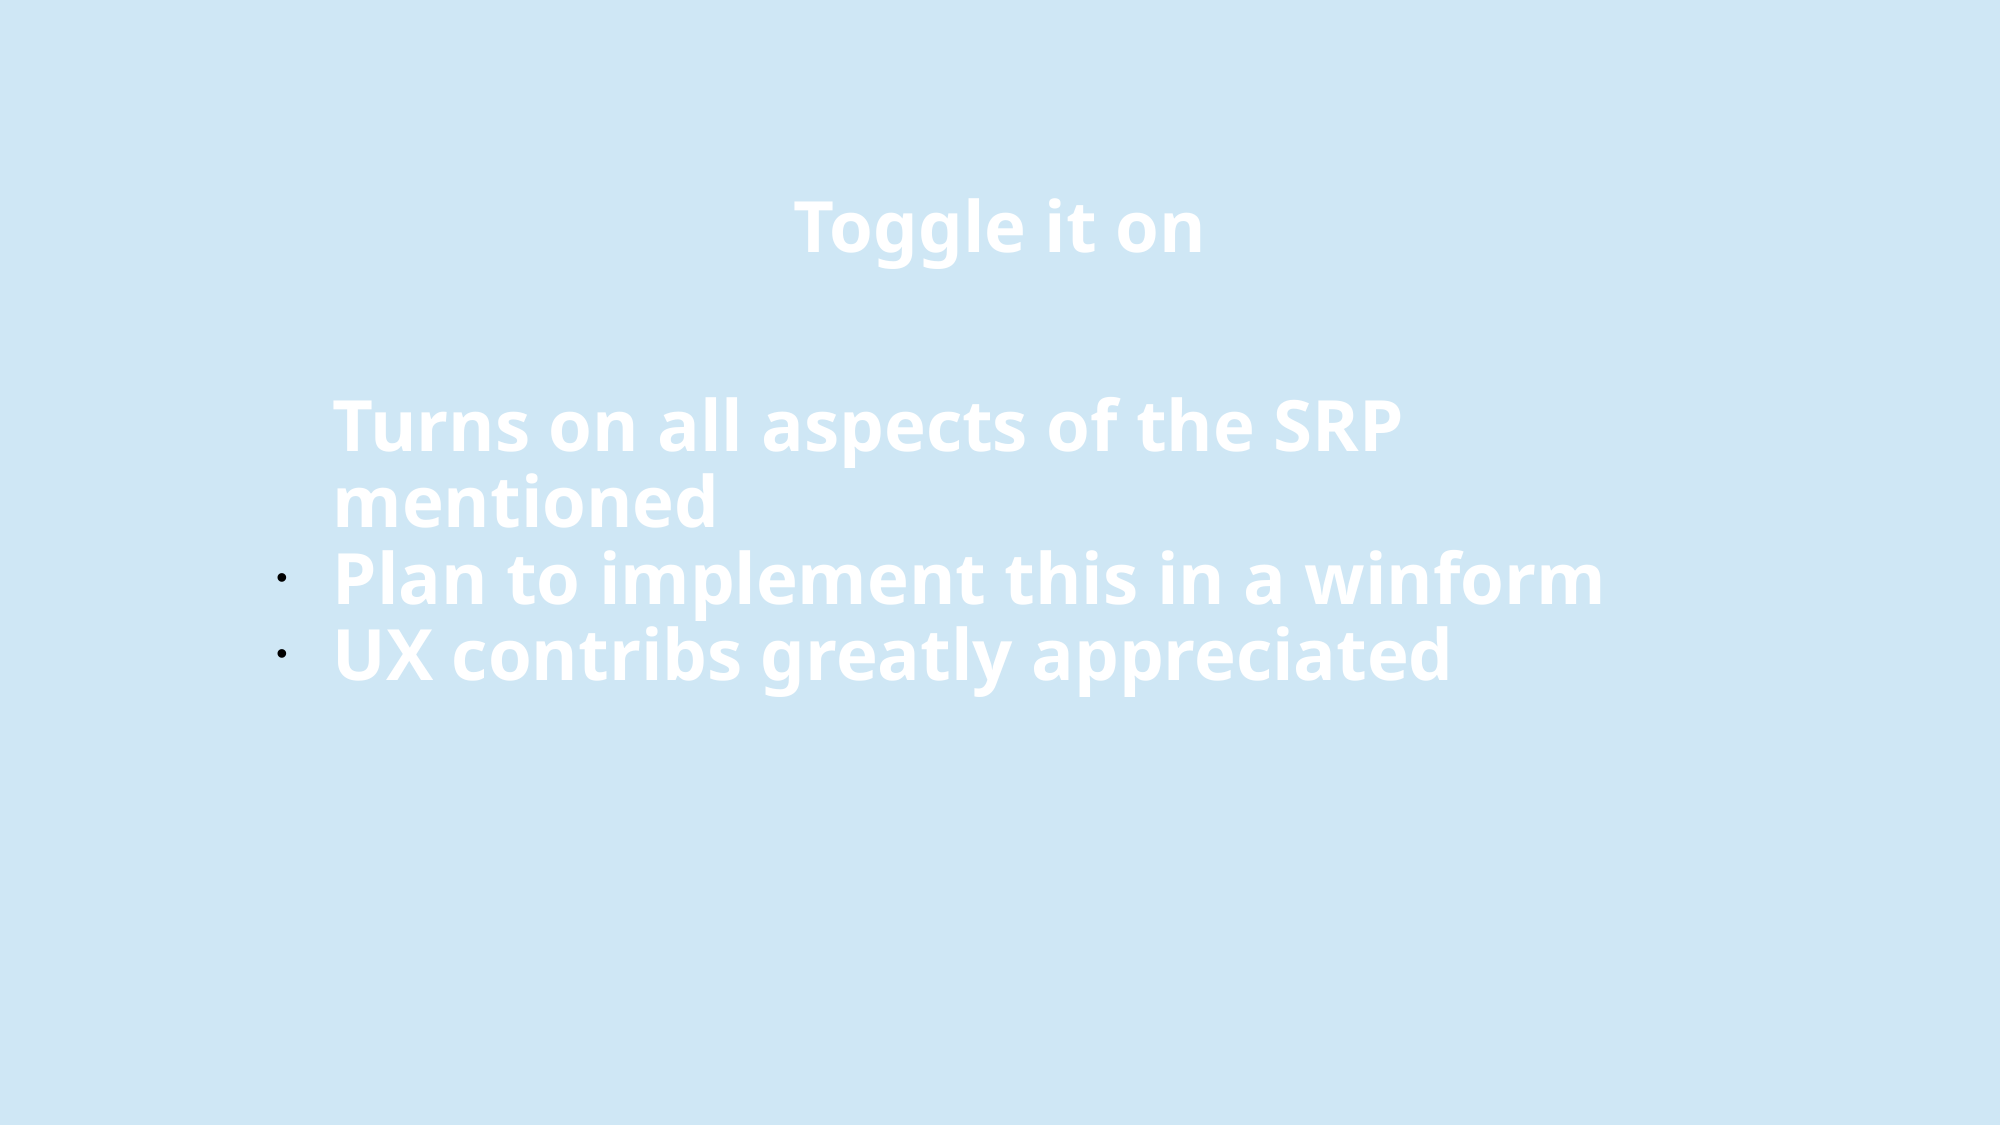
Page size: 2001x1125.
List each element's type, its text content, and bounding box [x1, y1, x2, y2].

title Toggle it on [261, 184, 1739, 383]
subtitle Turns on all aspects of the SRP mentioned Plan to implement this in a winform UX contribs greatly appreciated [261, 383, 1739, 863]
